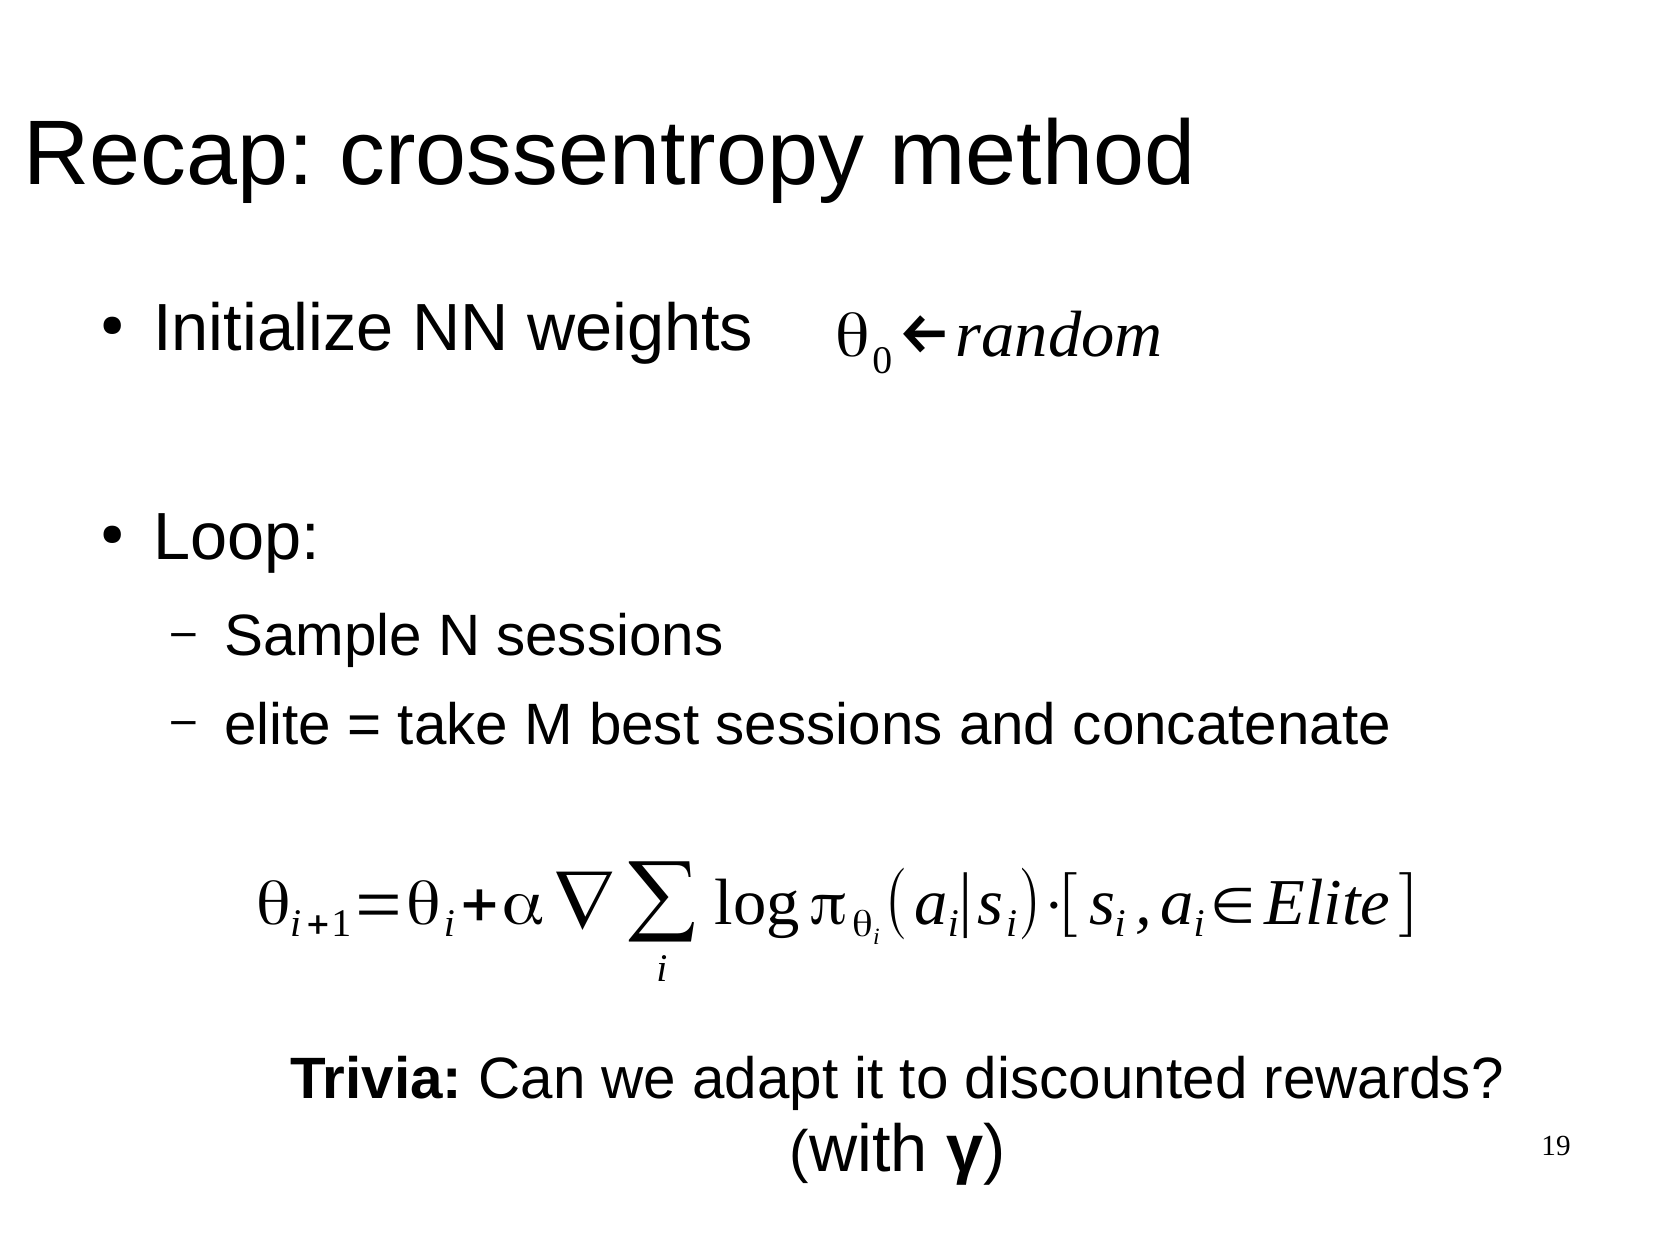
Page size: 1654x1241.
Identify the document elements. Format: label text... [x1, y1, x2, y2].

list Initialize NN weights Loop: Sample N sessions elite = take M best sessions and concatenate Trivia: Can we adapt it to discounted rewards? (with γ) [82, 290, 1571, 1241]
chart [239, 854, 1434, 989]
title Recap: crossentropy method [23, 49, 1512, 257]
chart [818, 299, 1179, 383]
